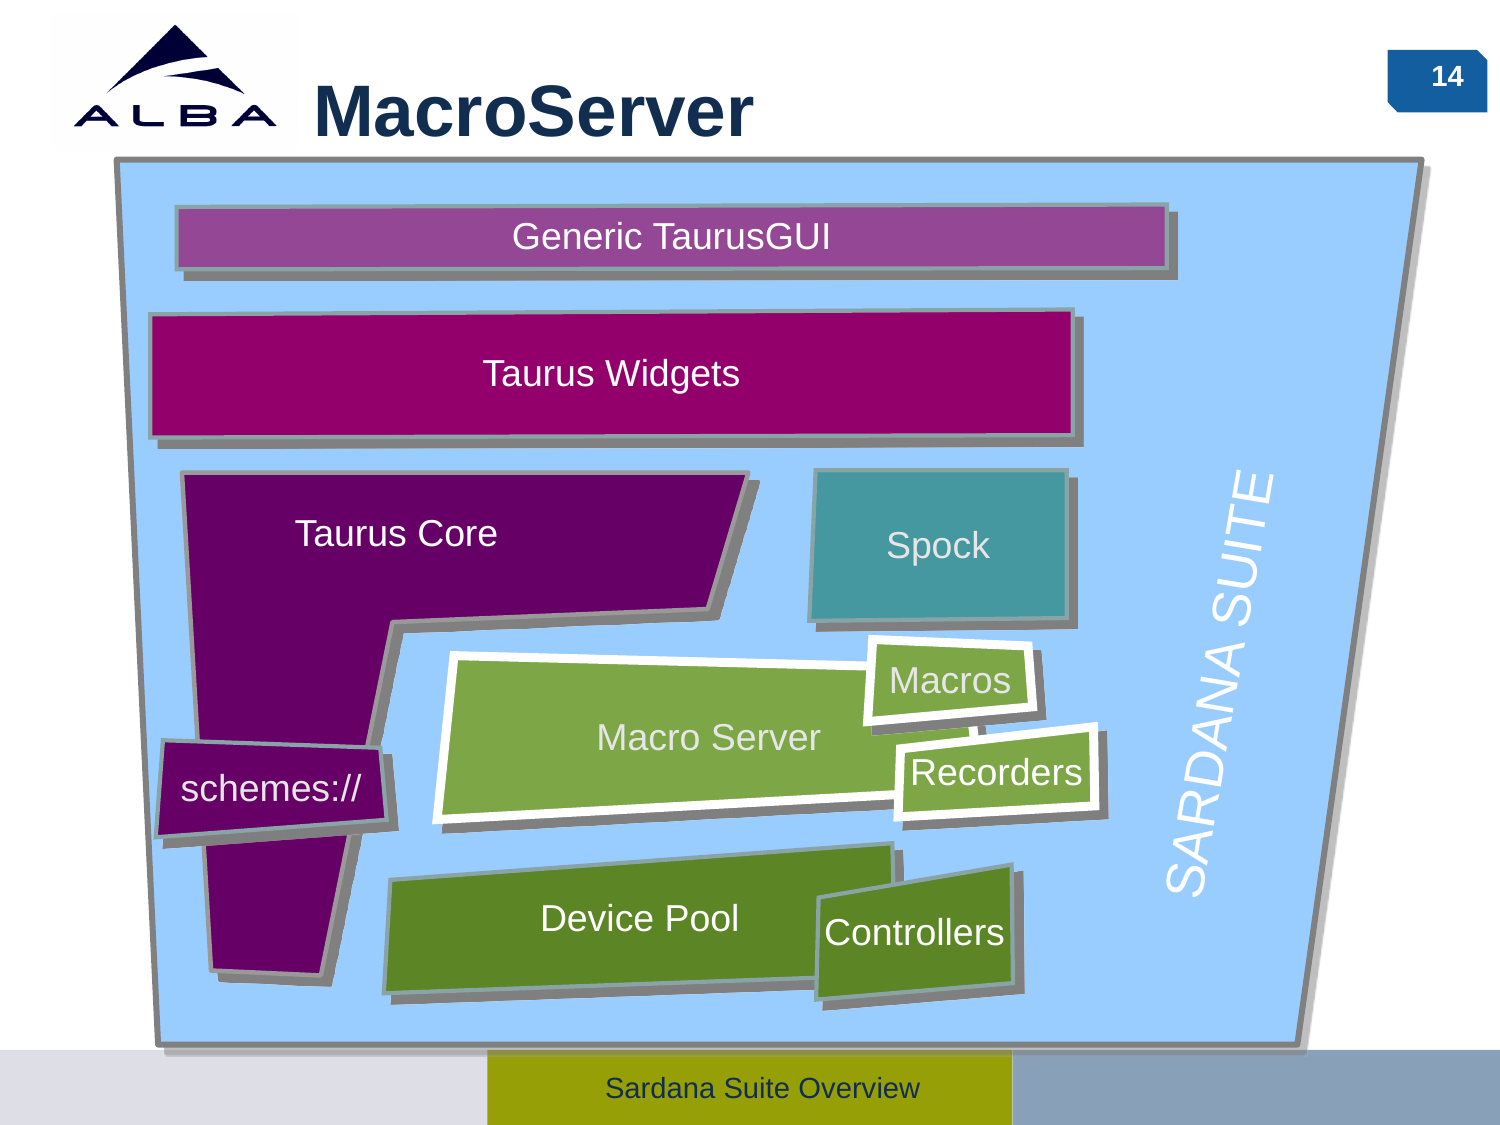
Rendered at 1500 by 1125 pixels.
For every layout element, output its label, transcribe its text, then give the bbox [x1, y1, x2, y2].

title MacroServer [298, 56, 1374, 159]
text_box Macros [867, 639, 1033, 722]
text_box Controllers [816, 864, 1013, 1000]
text_box [116, 159, 1422, 1045]
text_box Device Pool [383, 843, 894, 994]
text_box Recorders [898, 726, 1095, 817]
picture [50, 12, 300, 150]
text_box Generic TaurusGUI [176, 204, 1167, 270]
text_box SARDANA SUITE [1141, 269, 1354, 926]
text_box Taurus Widgets [150, 309, 1073, 438]
text_box Macro Server [437, 655, 975, 820]
text_box Spock [809, 470, 1067, 621]
text_box schemes:// [155, 740, 387, 838]
text_box Taurus Core [279, 505, 601, 583]
